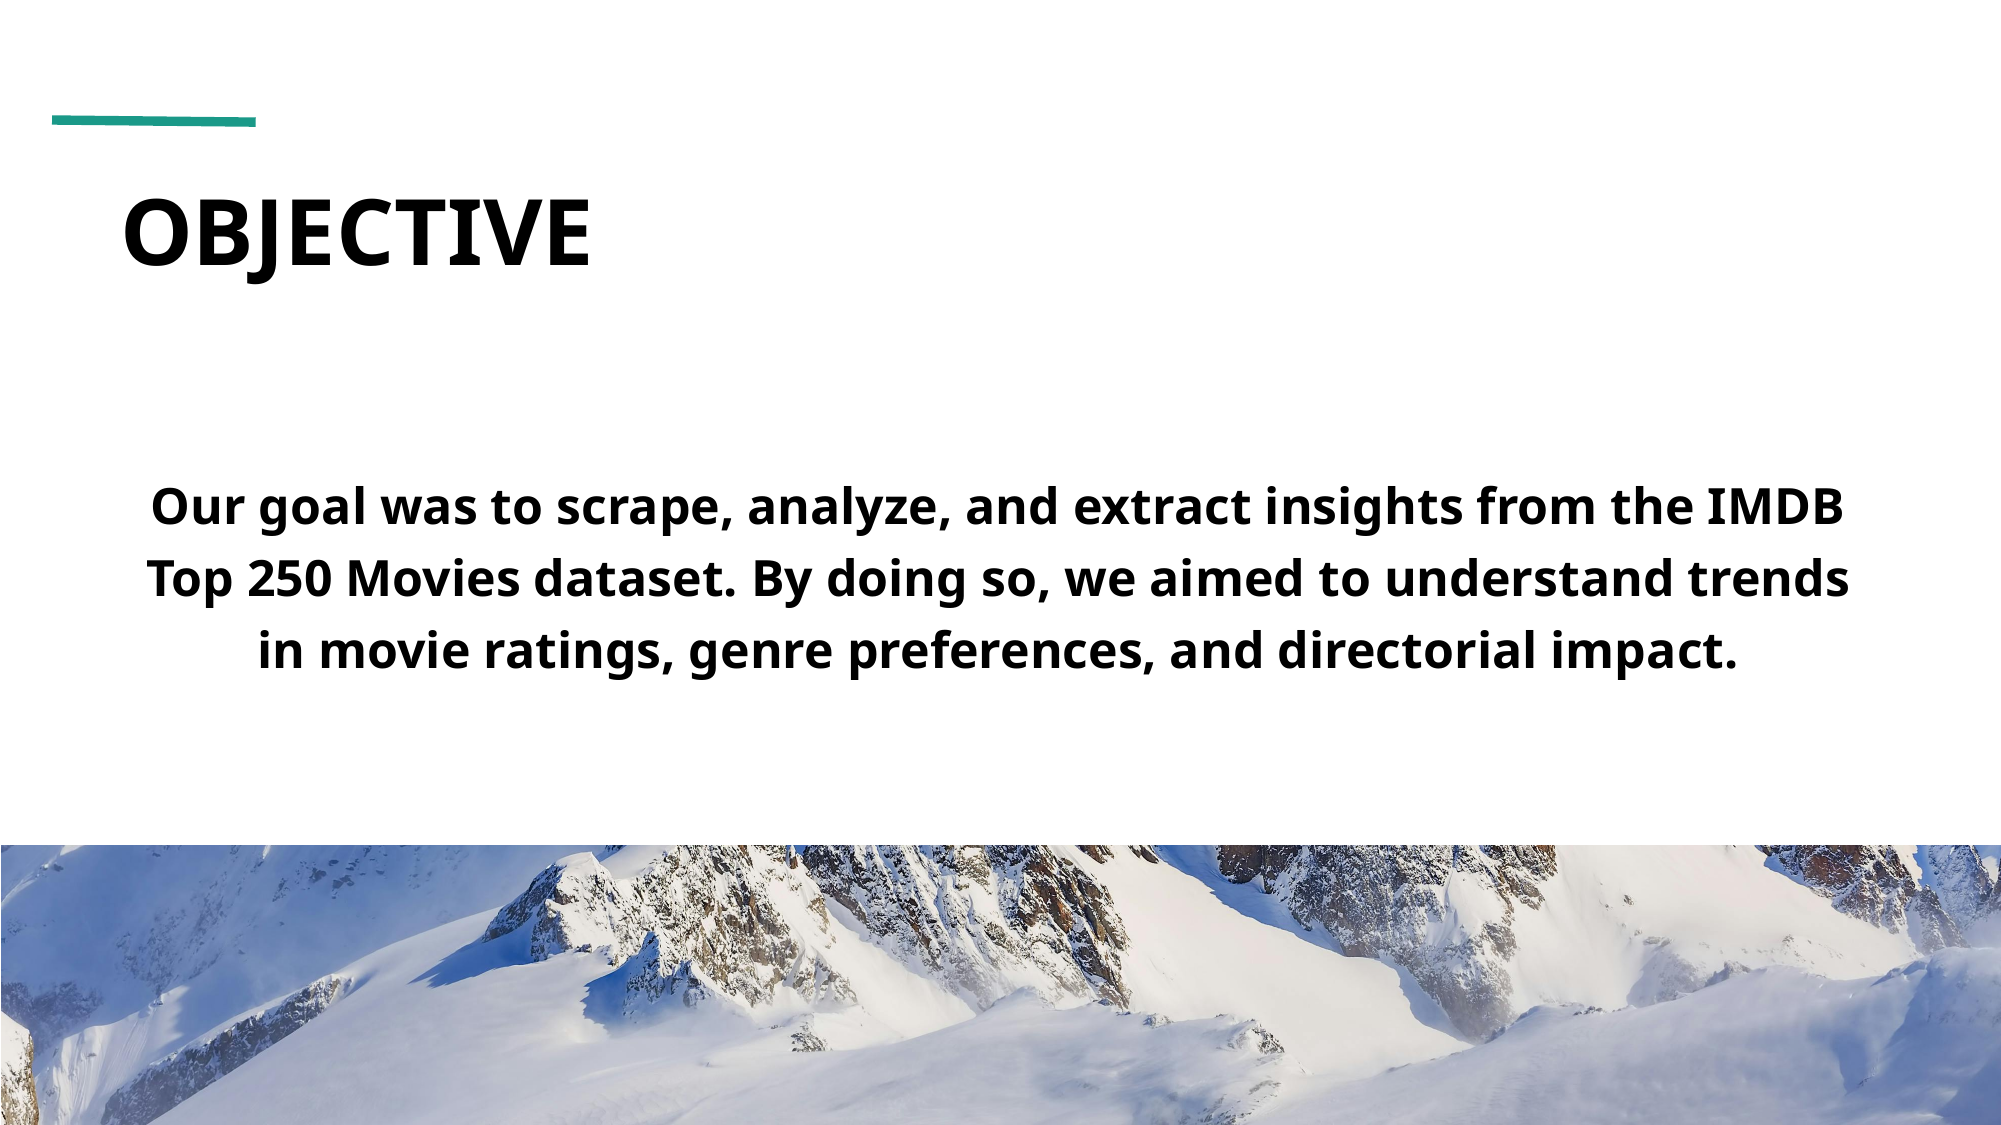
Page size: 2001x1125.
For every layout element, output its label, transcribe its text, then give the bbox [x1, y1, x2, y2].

list Our goal was to scrape, analyze, and extract insights from the IMDB Top 250 Movies dataset. By doing so, we aimed to understand trends in movie ratings, genre preferences, and directorial impact. [105, 455, 1892, 1041]
text_box [0, 85, 2000, 845]
picture [0, 845, 2000, 1125]
title OBJECTIVE [105, 166, 1892, 347]
